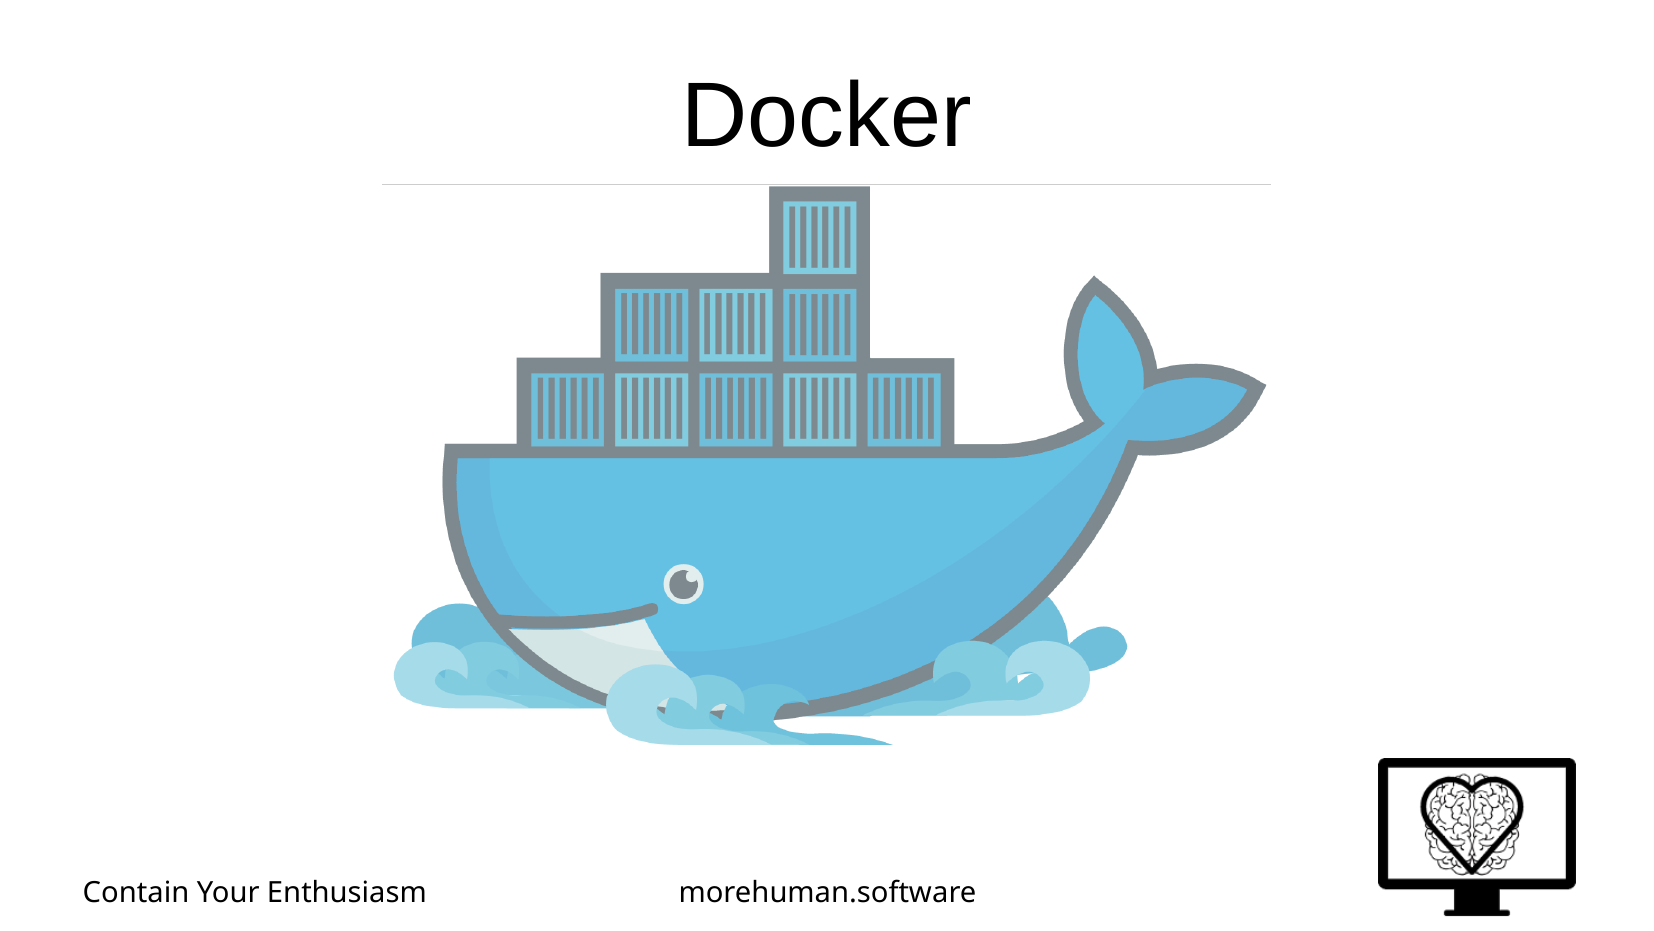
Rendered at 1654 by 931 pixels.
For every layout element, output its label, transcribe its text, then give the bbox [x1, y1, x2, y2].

picture [382, 184, 1271, 746]
picture [1378, 758, 1576, 925]
title Docker [82, 37, 1571, 193]
